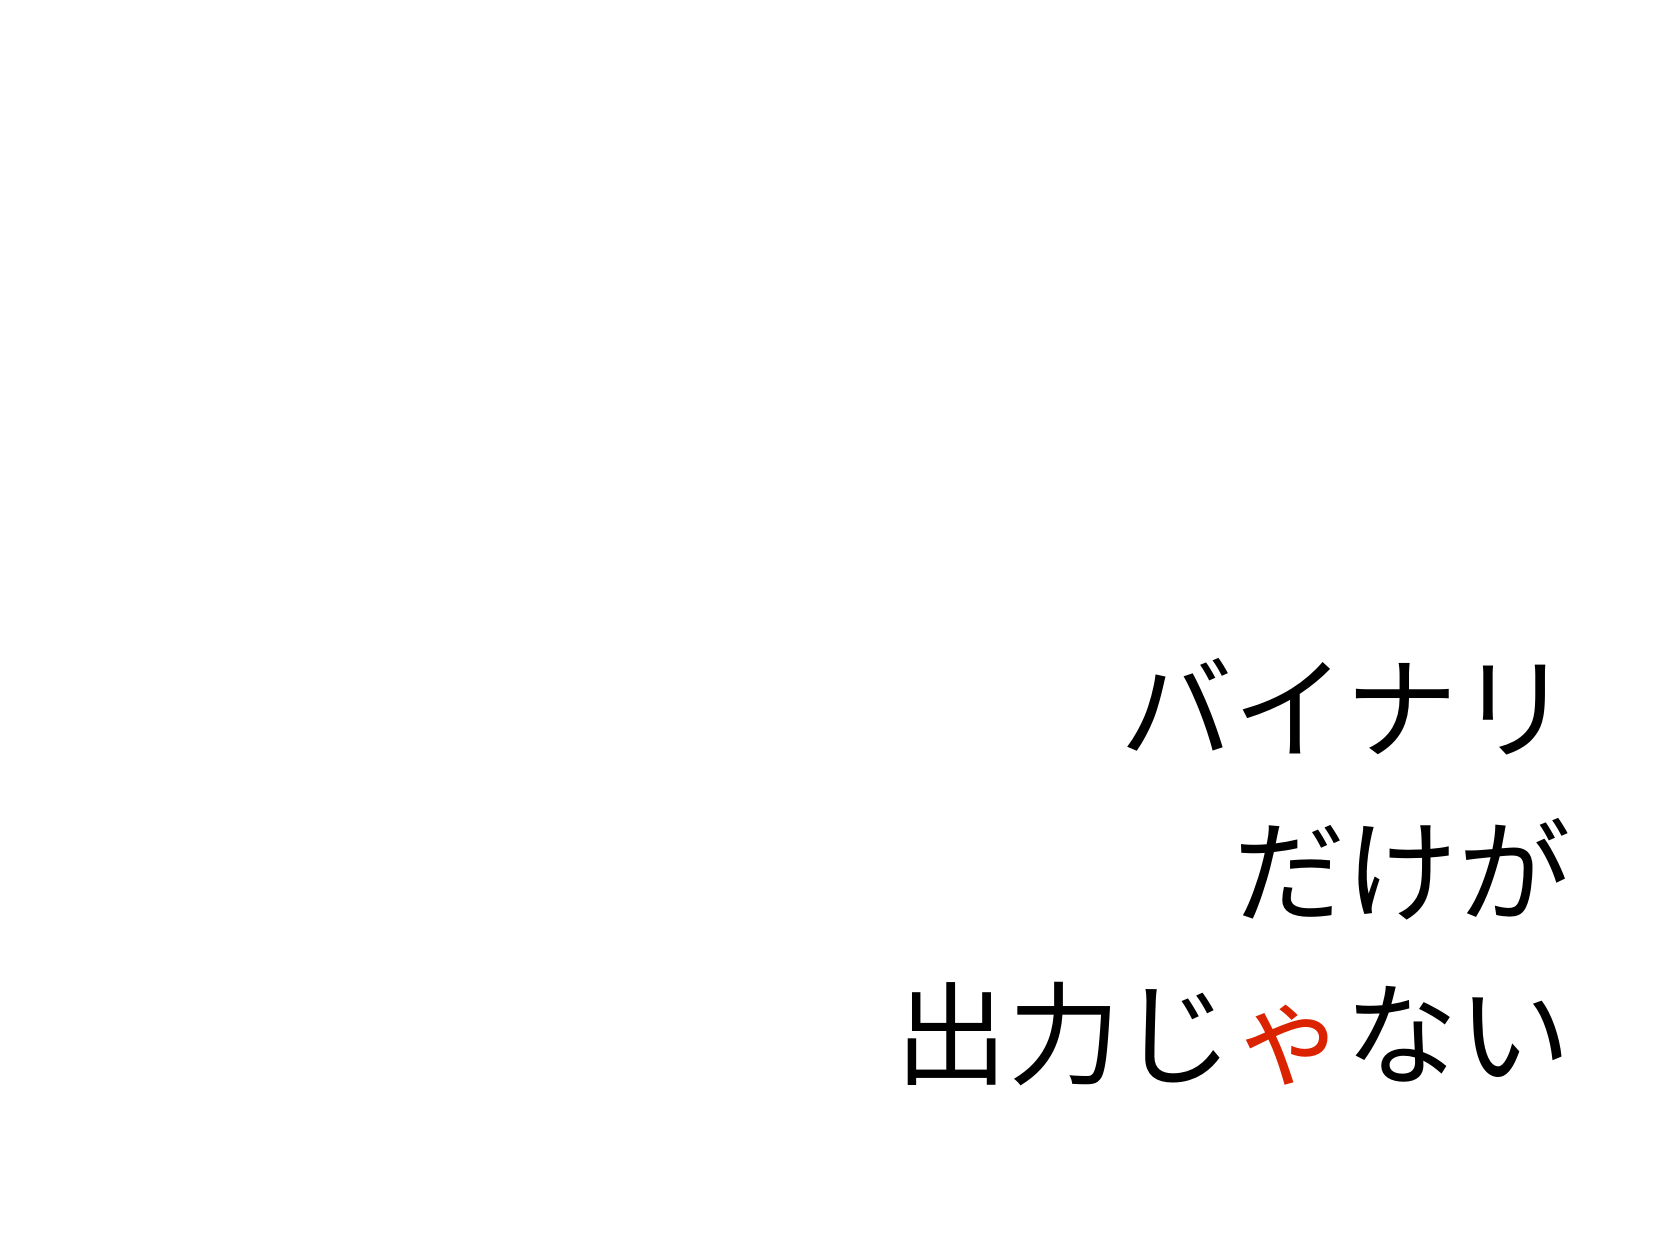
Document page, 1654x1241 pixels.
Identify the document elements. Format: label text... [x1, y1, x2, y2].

title バイナリ だけが 出力じゃない [82, 695, 1571, 1034]
